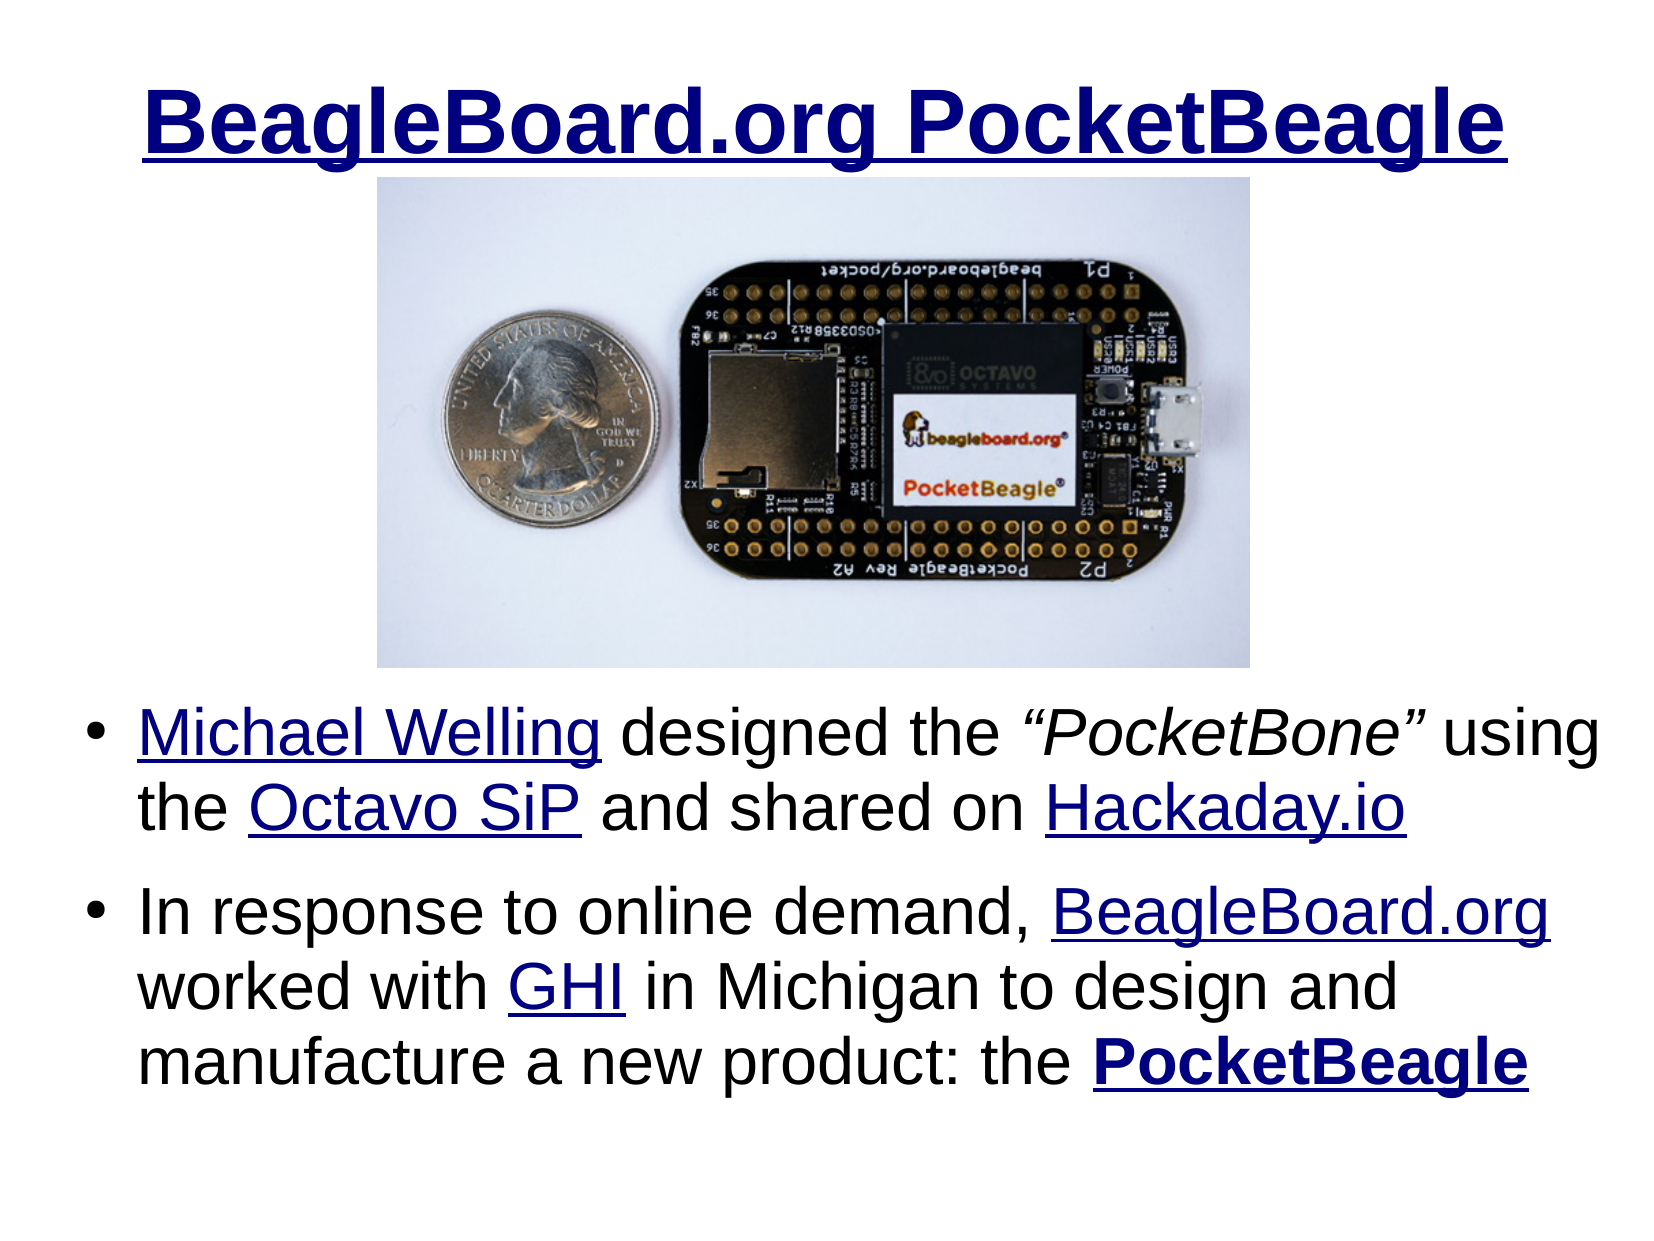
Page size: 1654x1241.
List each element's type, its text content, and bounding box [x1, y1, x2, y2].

list Michael Welling designed the “PocketBone” using the Octavo SiP and shared on Hackaday.io In response to online demand, BeagleBoard.org worked with GHI in Michigan to design and manufacture a new product: the PocketBeagle [66, 695, 1618, 1156]
title BeagleBoard.org PocketBeagle [80, 17, 1570, 225]
picture [377, 225, 1250, 668]
